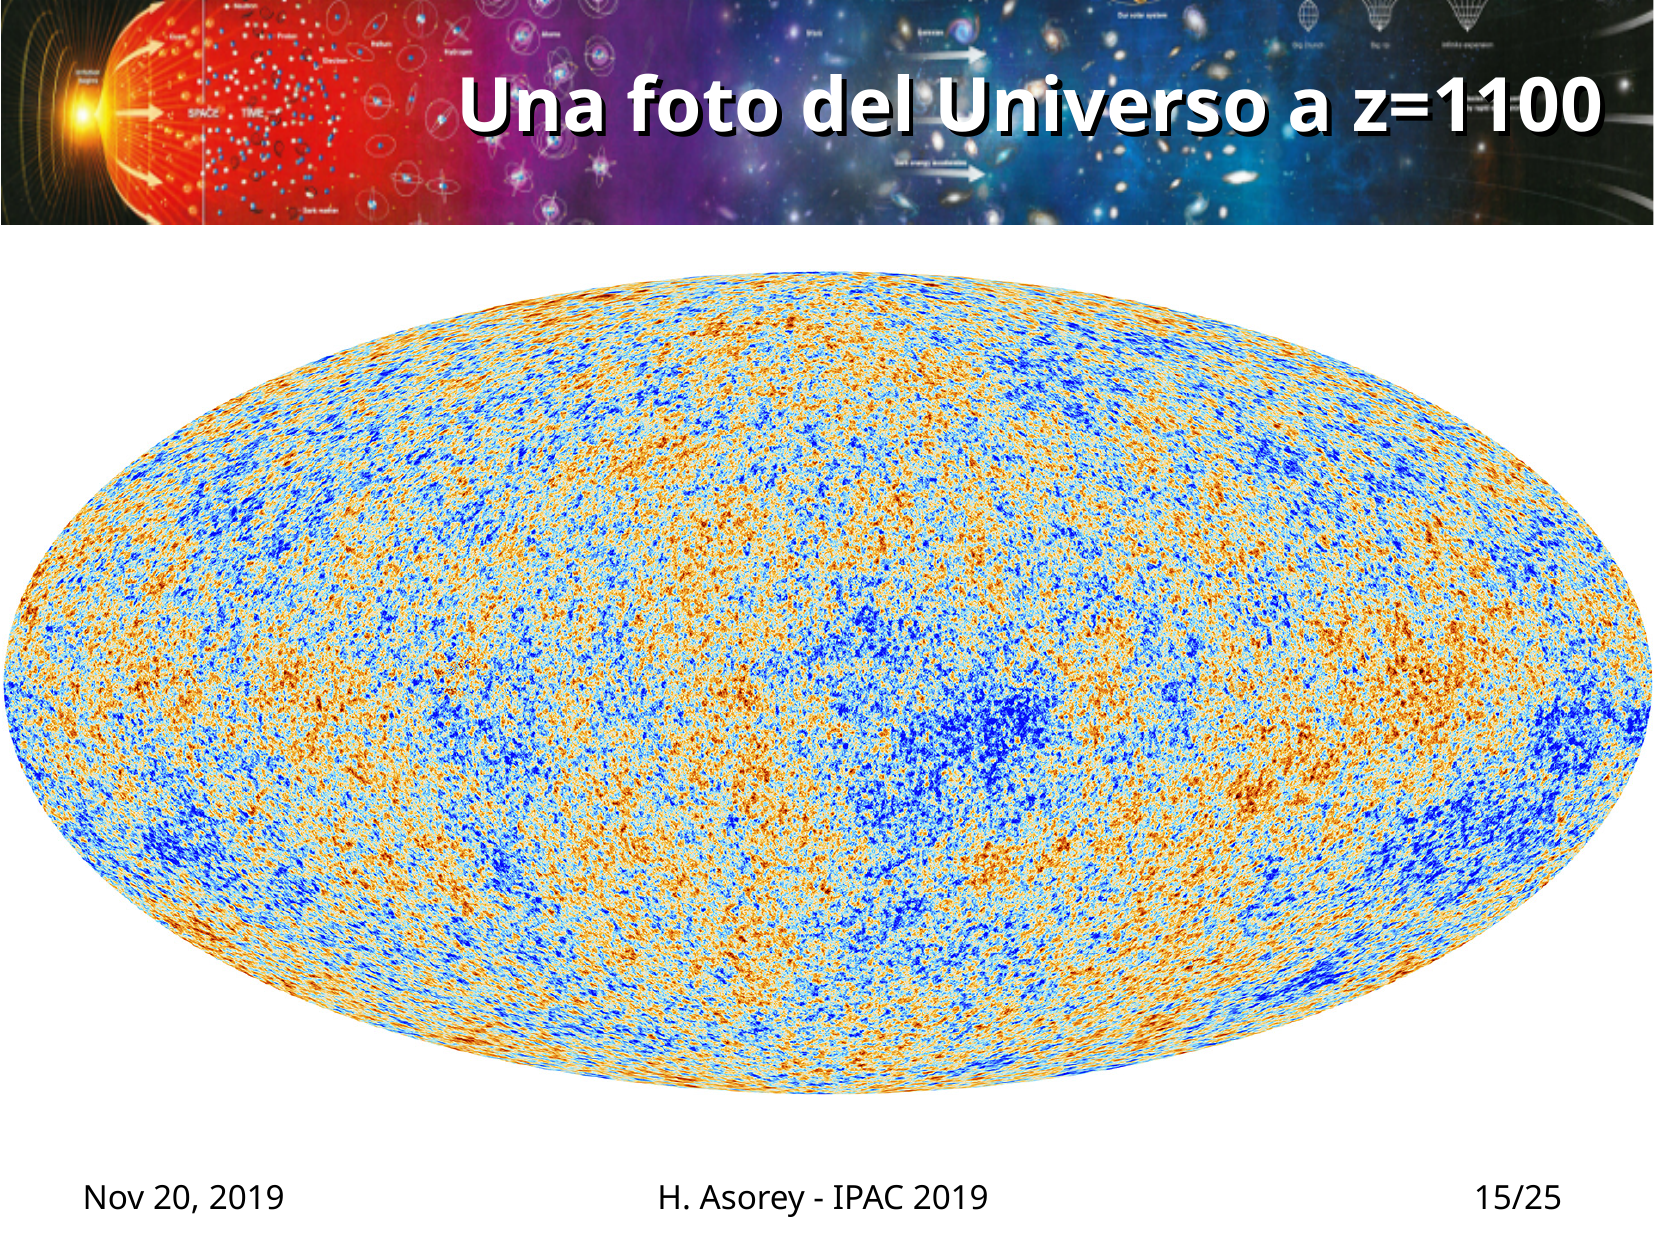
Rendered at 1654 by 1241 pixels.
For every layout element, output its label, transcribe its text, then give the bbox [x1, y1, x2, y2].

picture [1, 0, 1654, 225]
title Una foto del Universo a z=1100 [45, 15, 1606, 191]
picture [2, 269, 1653, 1095]
